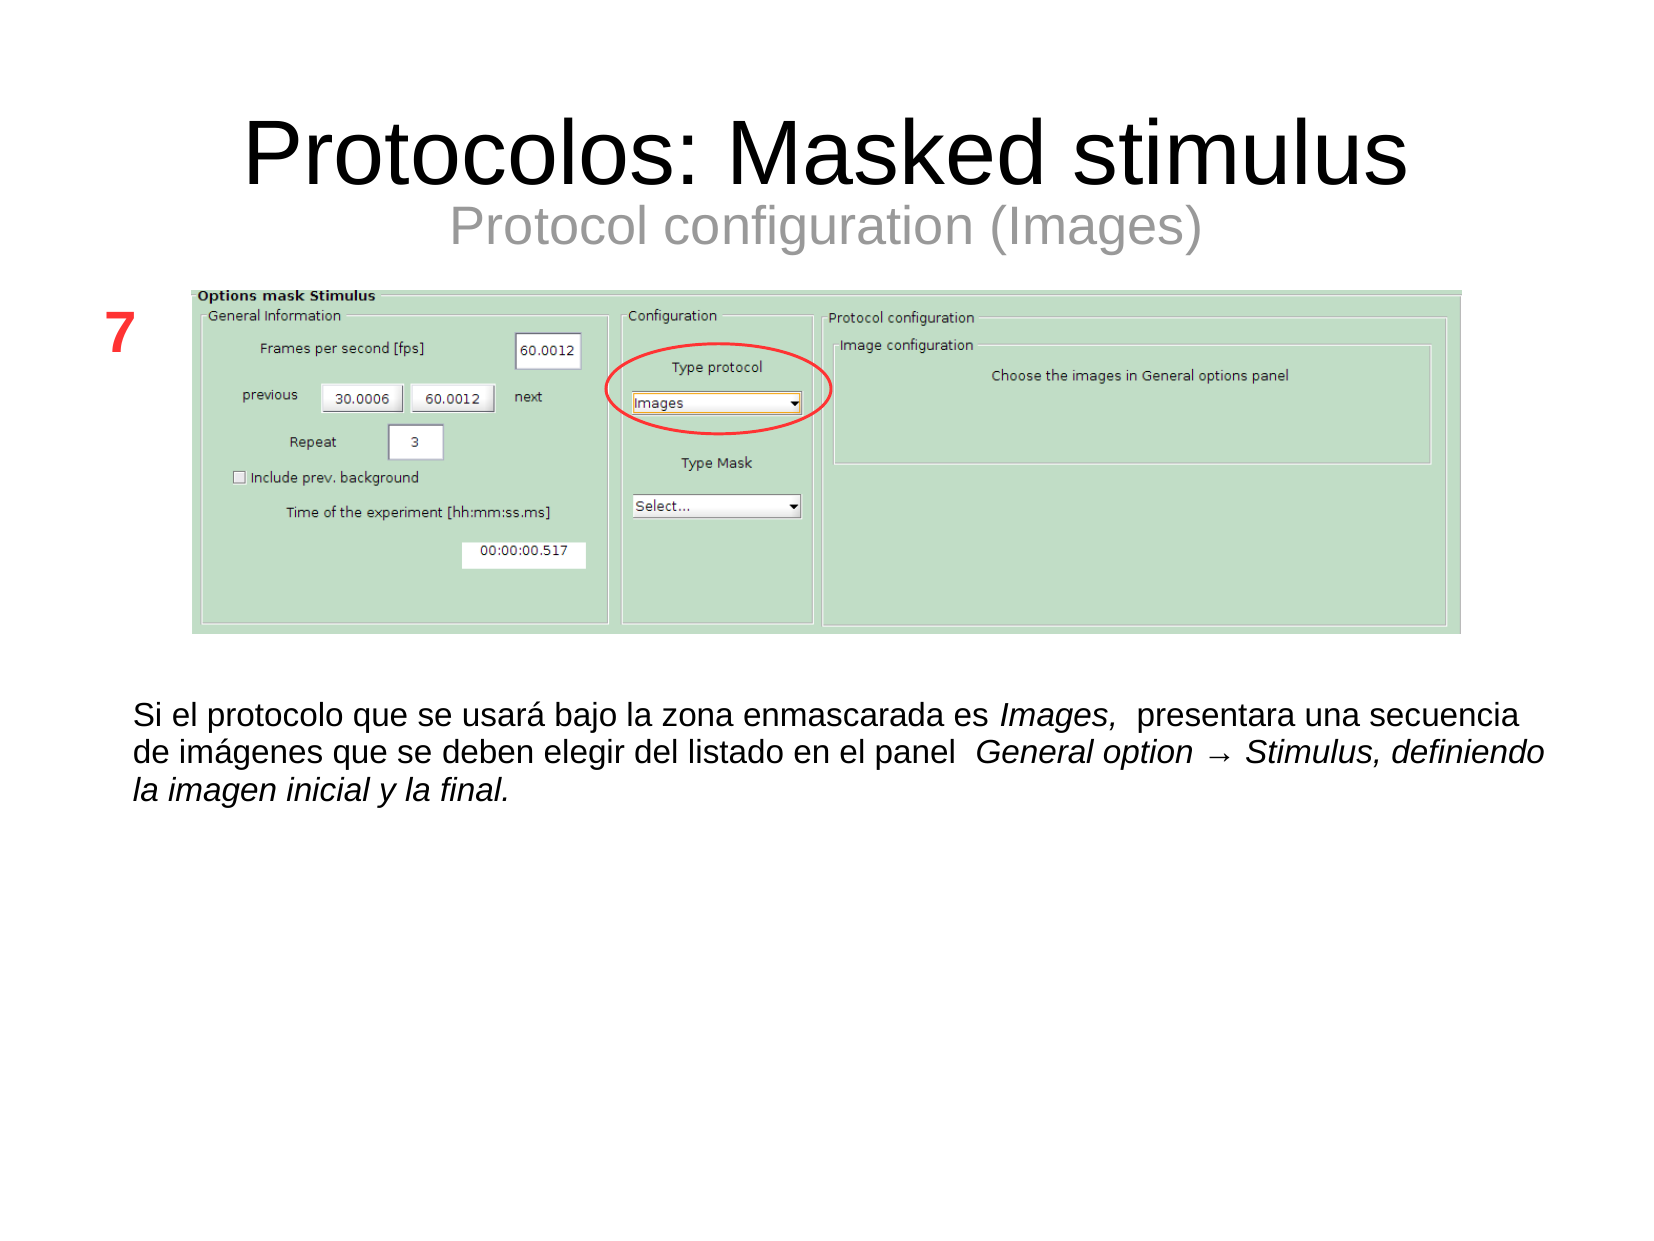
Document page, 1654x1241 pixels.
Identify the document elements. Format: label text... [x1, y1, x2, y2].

title Protocolos: Masked stimulus [82, 49, 1571, 195]
text_box 7 [90, 292, 151, 373]
picture [191, 290, 1462, 634]
title Protocol configuration (Images) [82, 195, 1571, 257]
text_box Si el protocolo que se usará bajo la zona enmascarada es Images, presentara una secuencia de imágenes que se deben elegir del listado en el panel General option → Stimulus, definiendo la imagen inicial y la final. [82, 689, 1576, 817]
